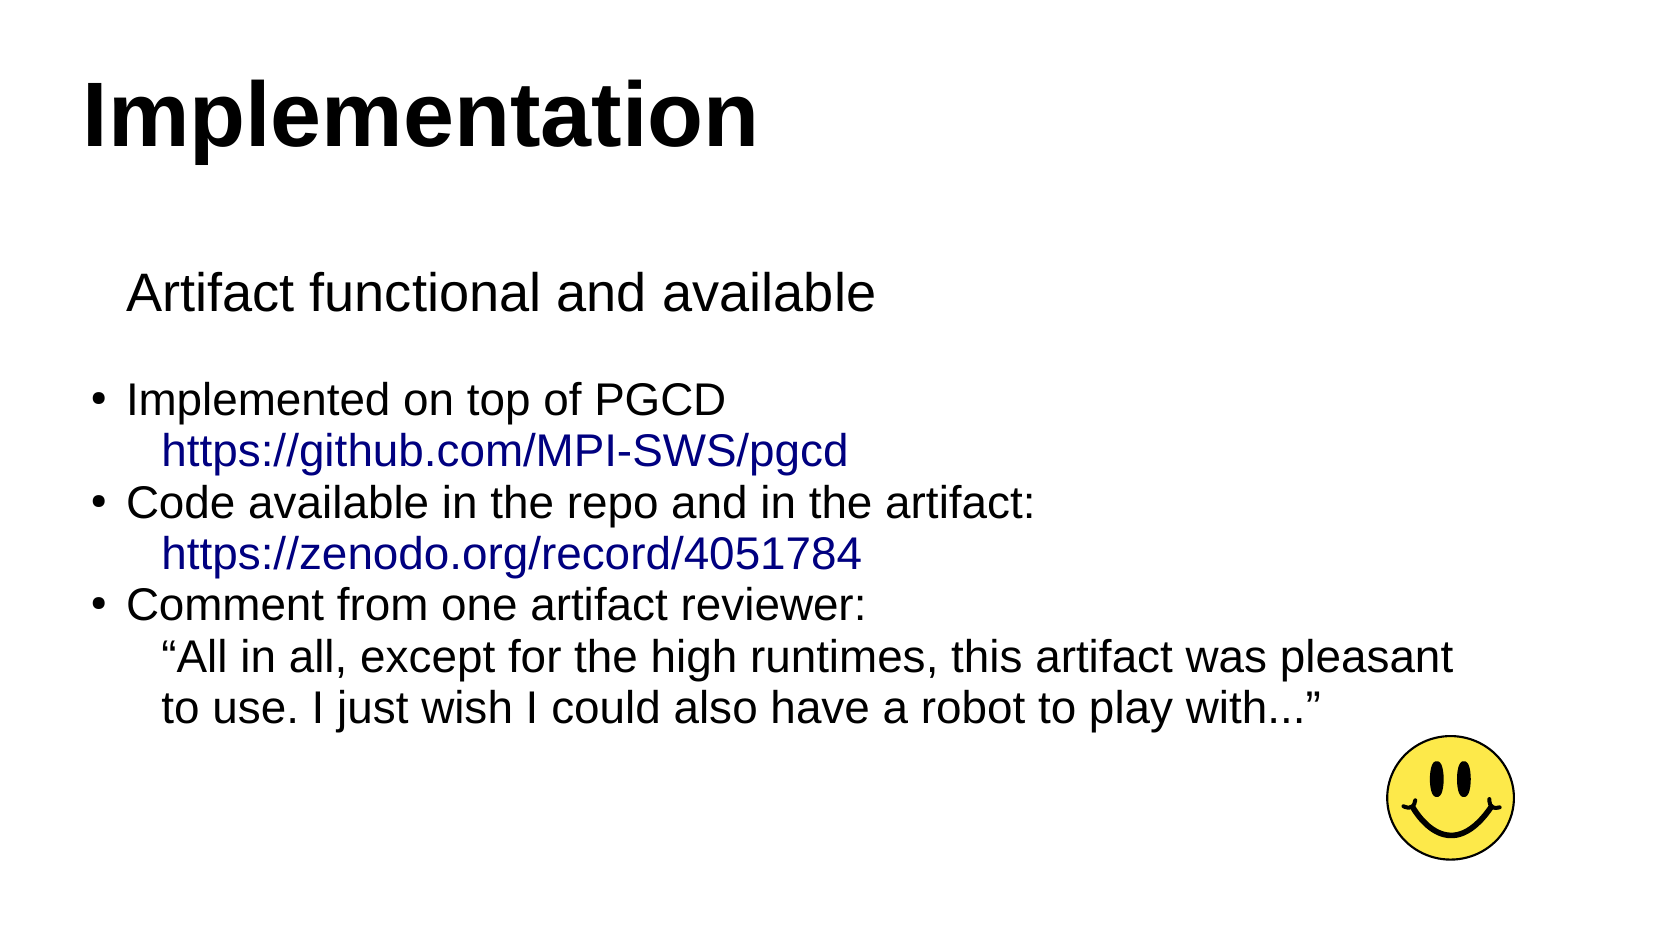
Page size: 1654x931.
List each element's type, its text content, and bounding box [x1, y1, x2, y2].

title Implementation [82, 37, 1571, 193]
text_box Artifact functional and available Implemented on top of PGCD https://github.com/MPI-SWS/pgcd Code available in the repo and in the artifact: https://zenodo.org/record/4051784 Comment from one artifact reviewer: “All in all, except for the high runtimes, this artifact was pleasant to use. I just wish I could also have a robot to play with...” [75, 255, 1471, 792]
picture [1386, 735, 1516, 861]
